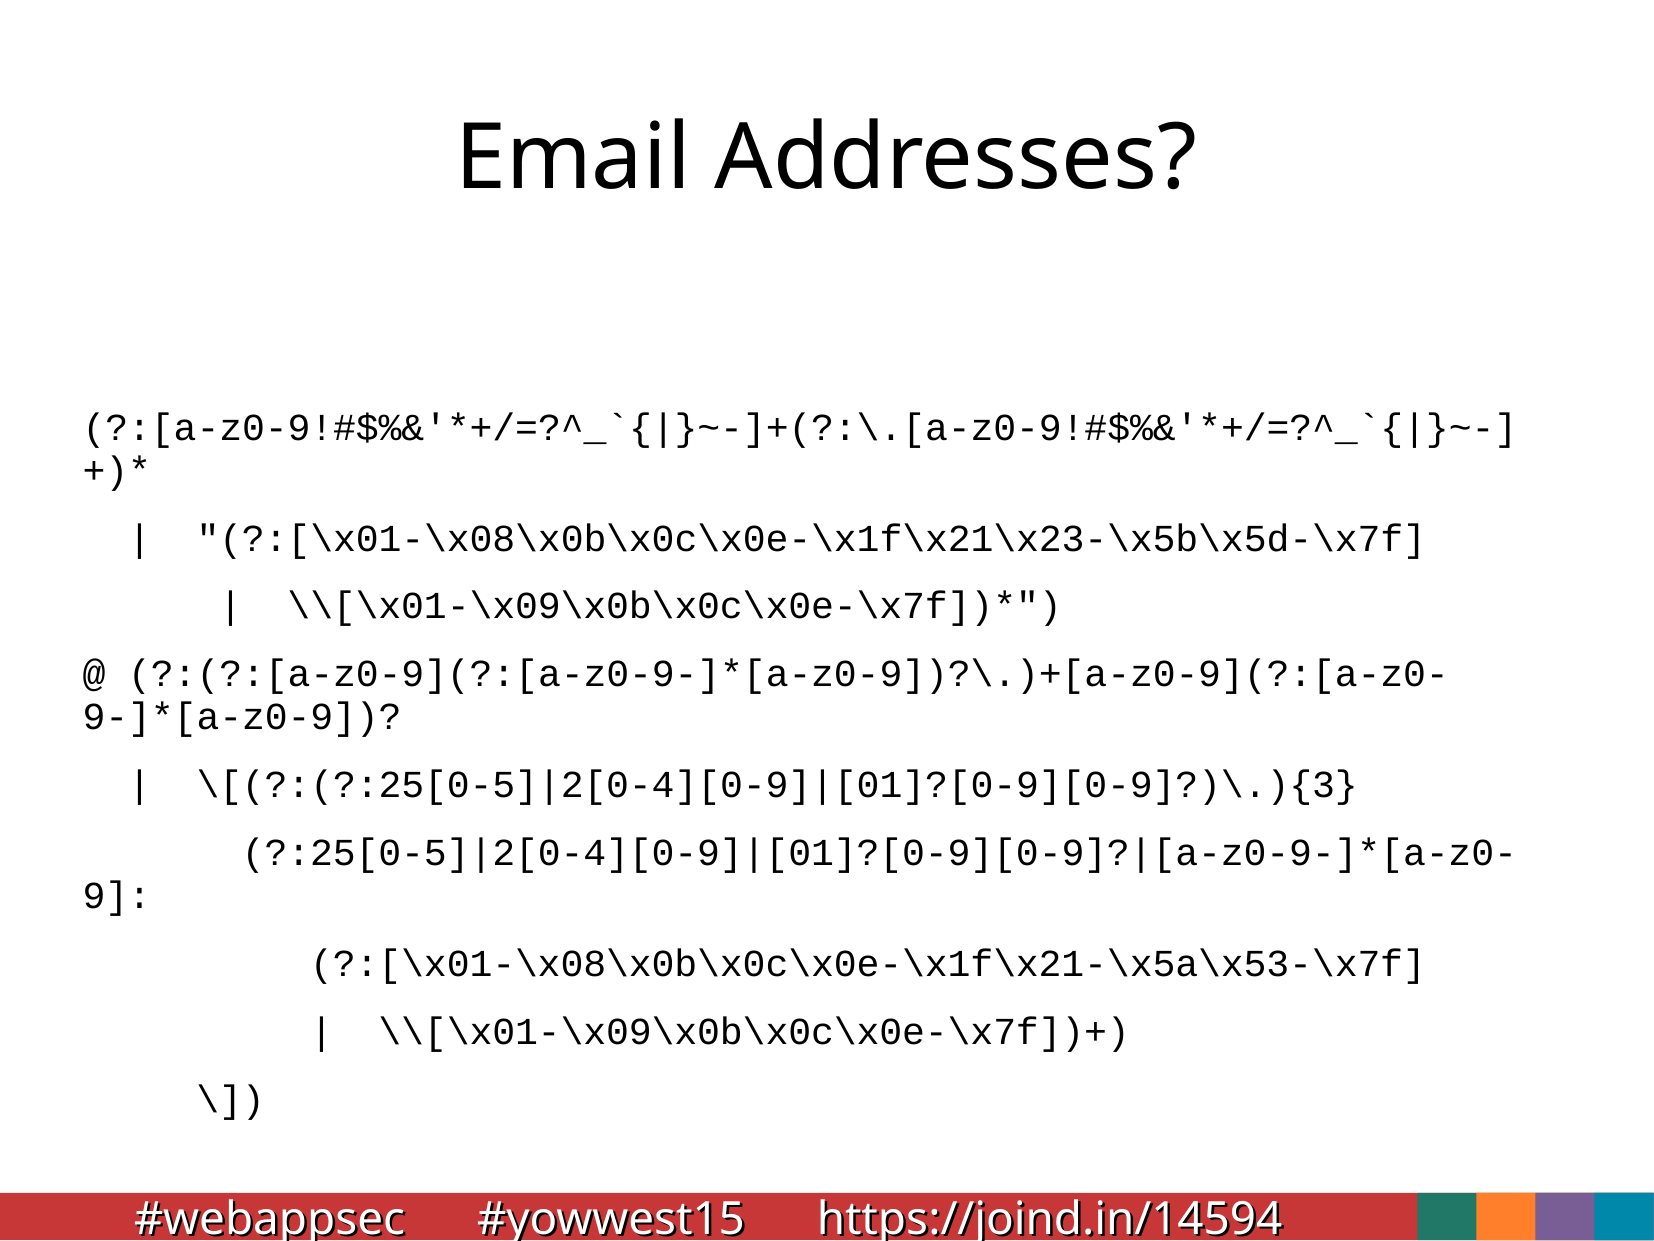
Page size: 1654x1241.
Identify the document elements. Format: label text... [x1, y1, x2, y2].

title Email Addresses? [82, 49, 1571, 257]
list (?:[a-z0-9!#$%&'*+/=?^_`{|}~-]+(?:\.[a-z0-9!#$%&'*+/=?^_`{|}~-]+)* | "(?:[\x01-\x08\x0b\x0c\x0e-\x1f\x21\x23-\x5b\x5d-\x7f] | \\[\x01-\x09\x0b\x0c\x0e-\x7f])*") @ (?:(?:[a-z0-9](?:[a-z0-9-]*[a-z0-9])?\.)+[a-z0-9](?:[a-z0-9-]*[a-z0-9])? | \[(?:(?:25[0-5]|2[0-4][0-9]|[01]?[0-9][0-9]?)\.){3} (?:25[0-5]|2[0-4][0-9]|[01]?[0-9][0-9]?|[a-z0-9-]*[a-z0-9]: (?:[\x01-\x08\x0b\x0c\x0e-\x1f\x21-\x5a\x53-\x7f] | \\[\x01-\x09\x0b\x0c\x0e-\x7f])+) \]) [82, 408, 1571, 1128]
